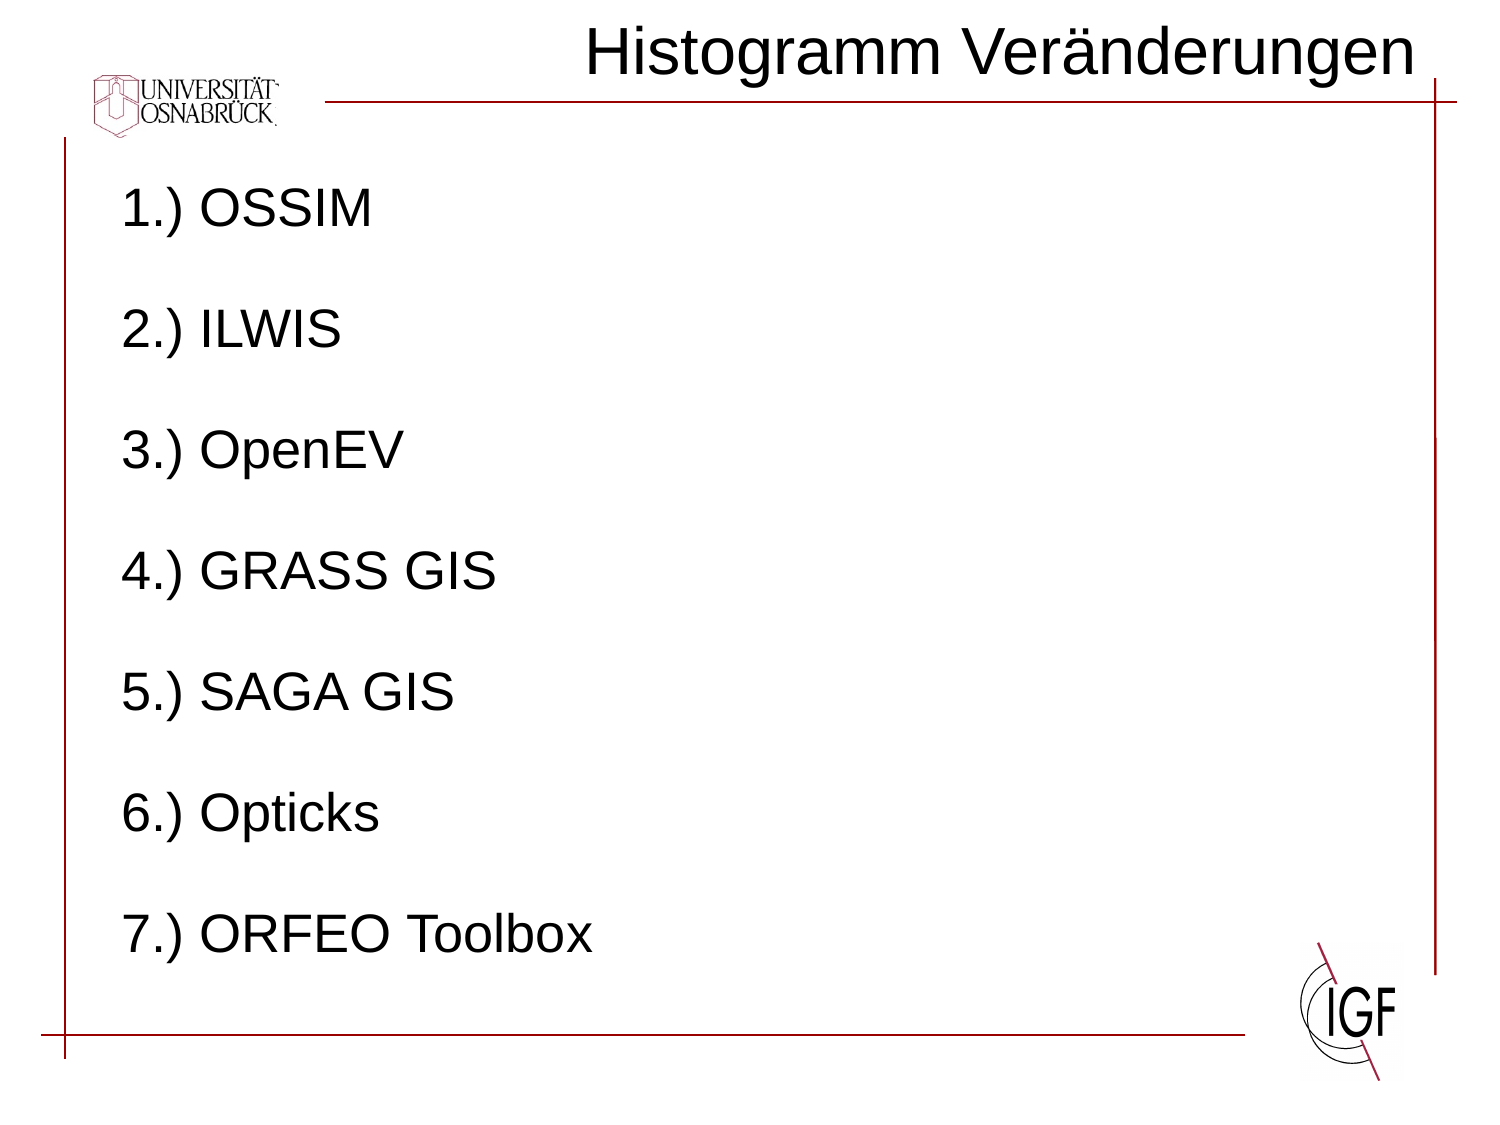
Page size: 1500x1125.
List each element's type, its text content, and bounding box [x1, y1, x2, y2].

title Histogramm Veränderungen [290, 13, 1418, 89]
picture [93, 75, 279, 138]
subtitle 1.) OSSIM 2.) ILWIS 3.) OpenEV 4.) GRASS GIS 5.) SAGA GIS 6.) Opticks 7.) ORFEO Toolbox [96, 177, 1447, 1125]
